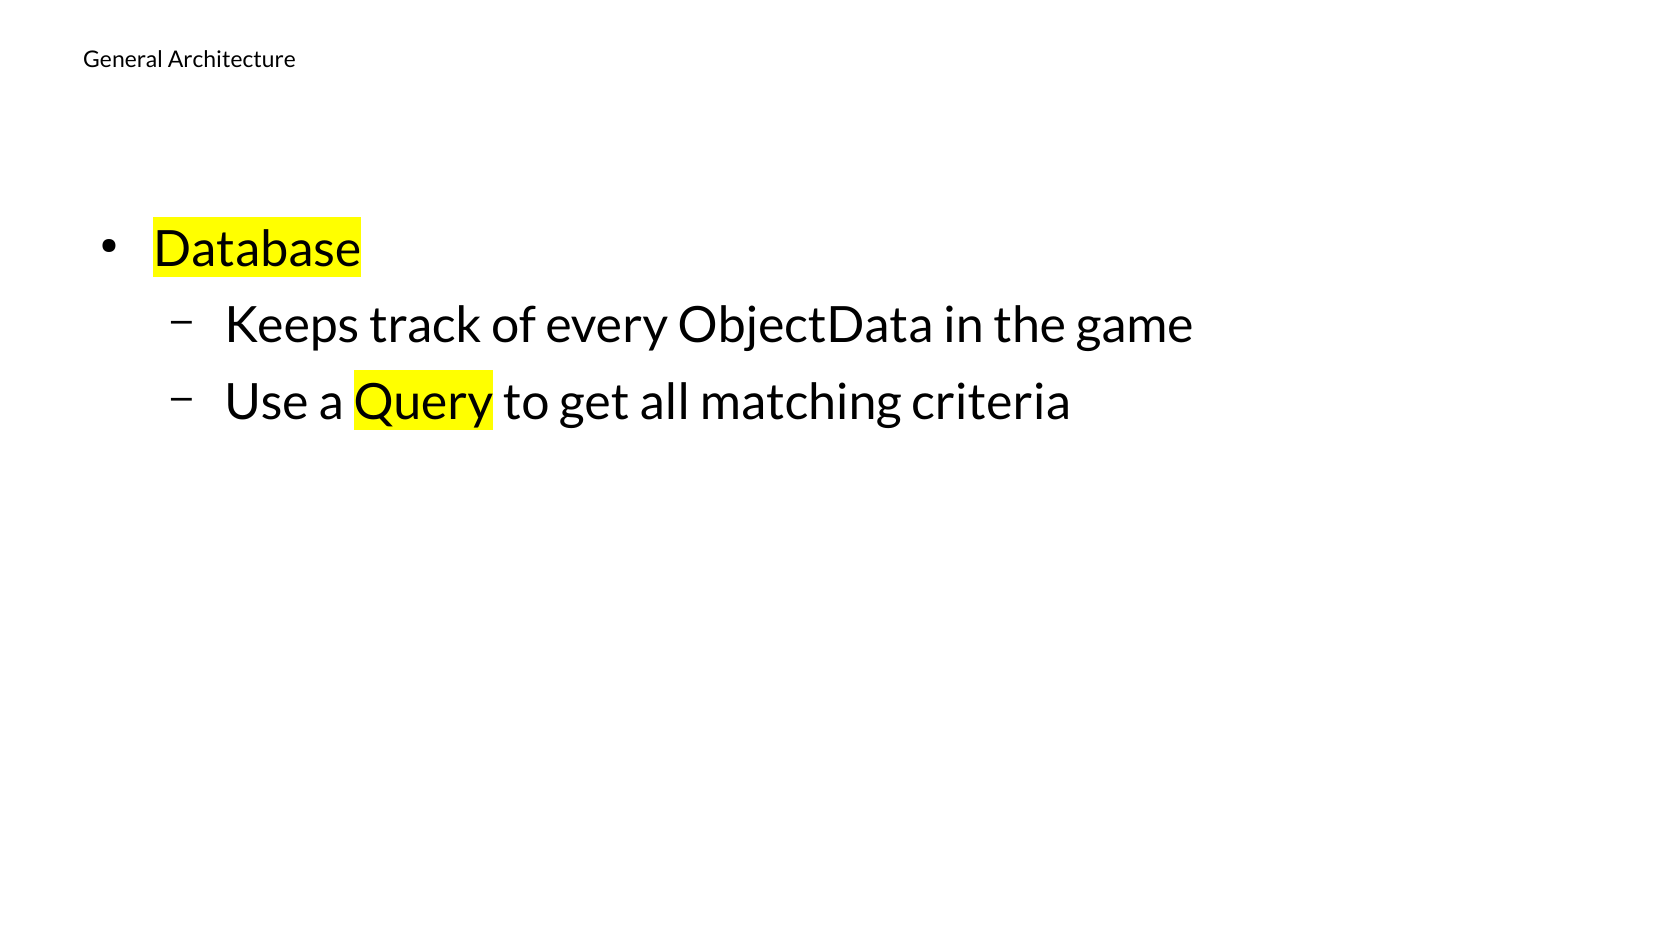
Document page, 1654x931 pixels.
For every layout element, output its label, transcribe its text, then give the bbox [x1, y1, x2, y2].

title General Architecture [83, 0, 1571, 119]
list Database Keeps track of every ObjectData in the game Use a Query to get all matching criteria [82, 217, 1571, 839]
